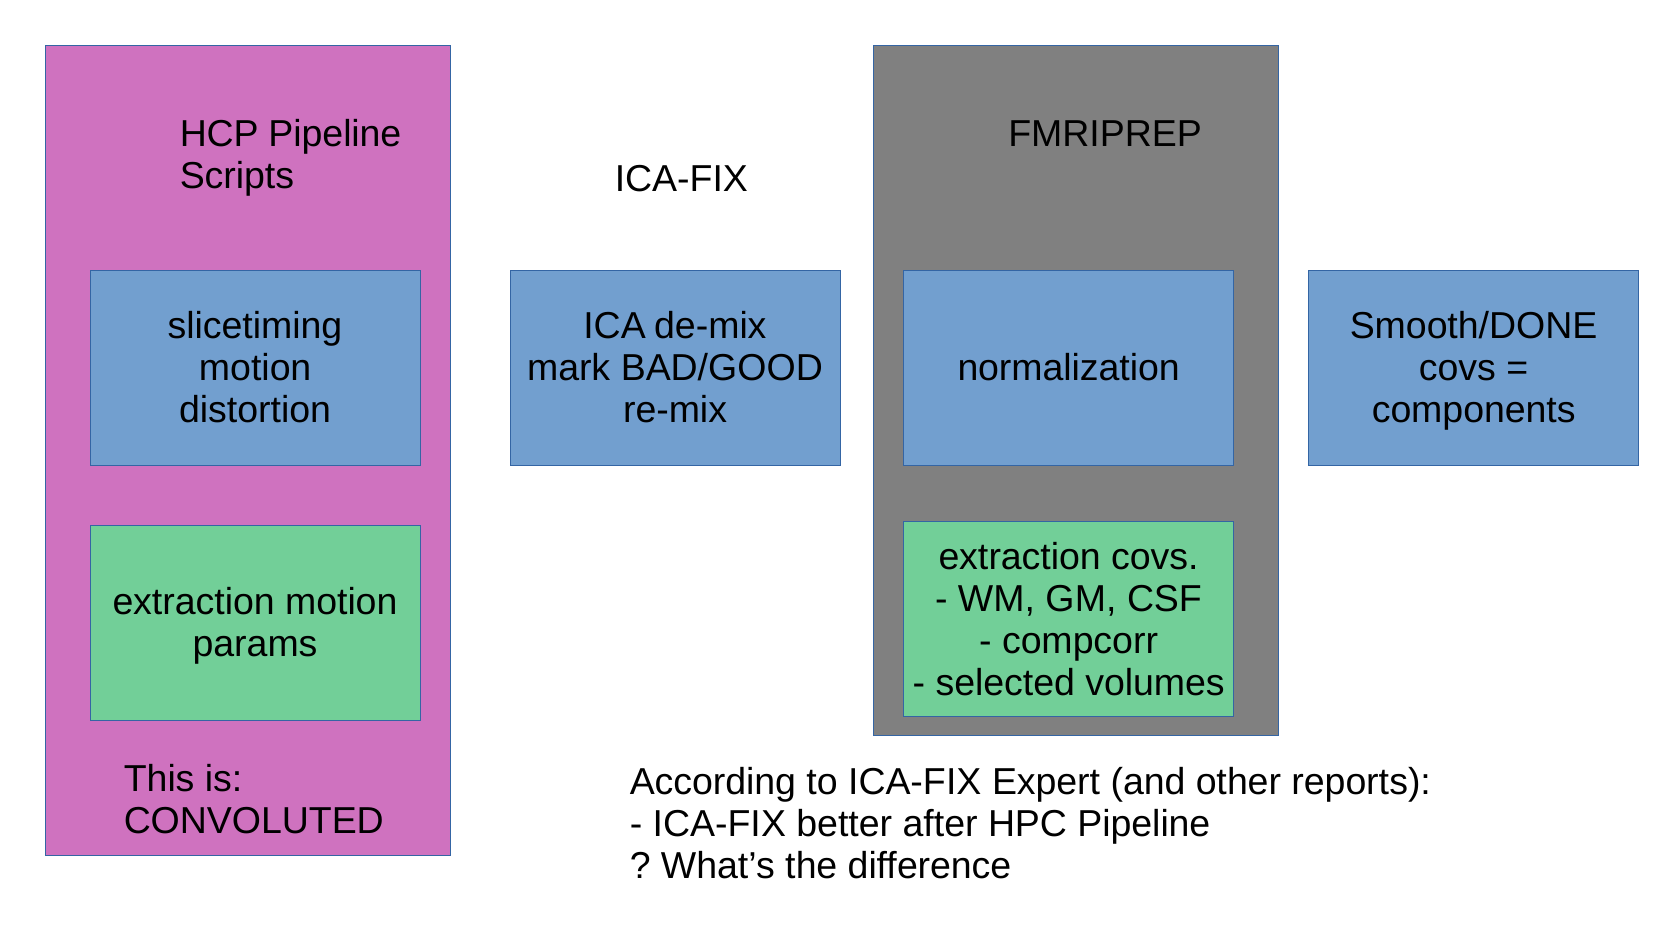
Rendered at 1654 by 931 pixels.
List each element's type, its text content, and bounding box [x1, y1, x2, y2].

text_box HCP Pipeline Scripts [165, 105, 417, 204]
text_box Smooth/DONE covs = components [1308, 270, 1639, 466]
text_box ICA-FIX [600, 150, 764, 207]
text_box normalization [903, 270, 1234, 466]
text_box [873, 45, 1279, 736]
text_box This is: CONVOLUTED [109, 750, 399, 849]
text_box ICA de-mix mark BAD/GOOD re-mix [510, 270, 841, 466]
text_box FMRIPREP [993, 105, 1218, 162]
text_box extraction motion params [90, 525, 421, 721]
text_box [45, 45, 451, 856]
text_box slicetiming motion distortion [90, 270, 421, 466]
text_box According to ICA-FIX Expert (and other reports): - ICA-FIX better after HPC Pipeline ? What’s the difference [615, 753, 1447, 895]
text_box extraction covs. - WM, GM, CSF - compcorr - selected volumes [903, 521, 1234, 717]
